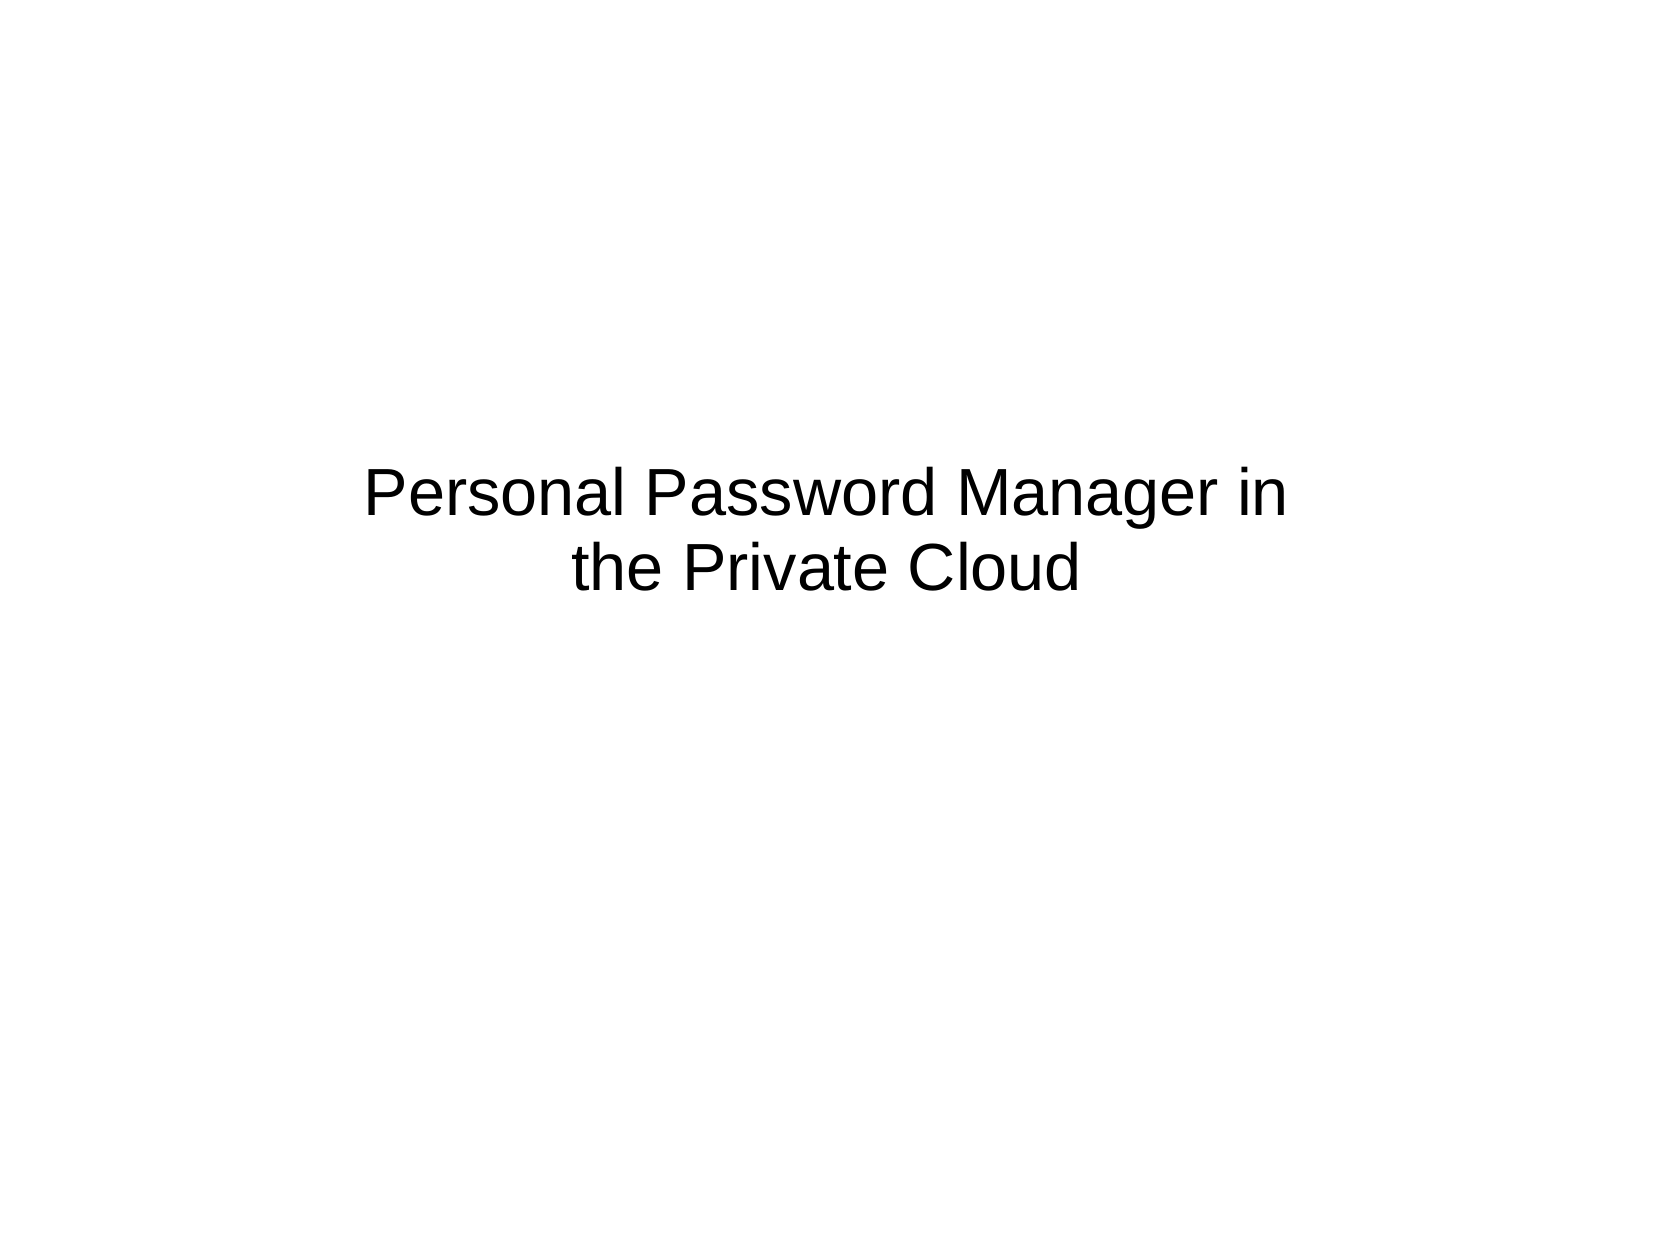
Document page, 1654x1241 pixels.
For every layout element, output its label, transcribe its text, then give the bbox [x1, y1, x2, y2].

subtitle Personal Password Manager in the Private Cloud [82, 49, 1571, 1010]
